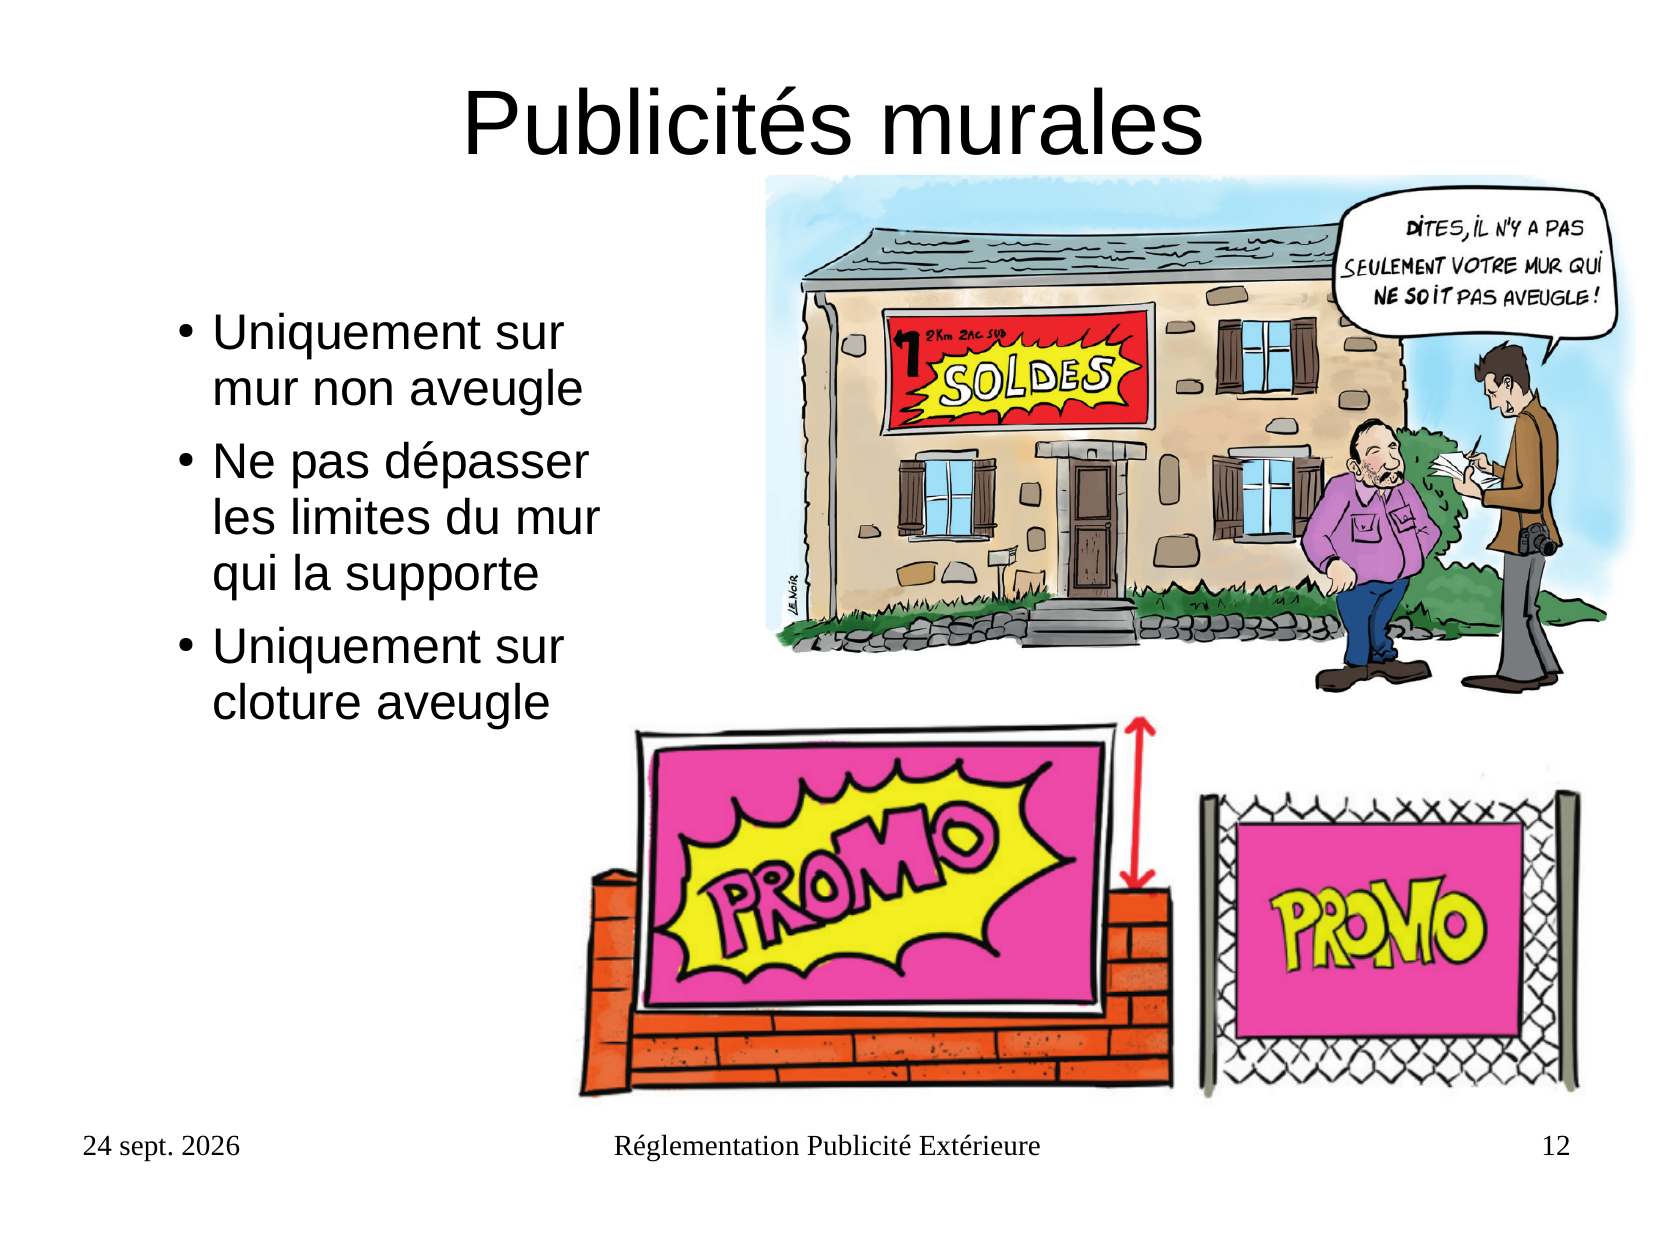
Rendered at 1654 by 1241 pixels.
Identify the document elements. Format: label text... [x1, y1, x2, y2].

title Publicités murales [90, 19, 1579, 226]
text_box Uniquement sur mur non aveugle Ne pas dépasser les limites du mur qui la supporte Uniquement sur cloture aveugle [30, 304, 616, 961]
picture [549, 173, 1636, 1126]
